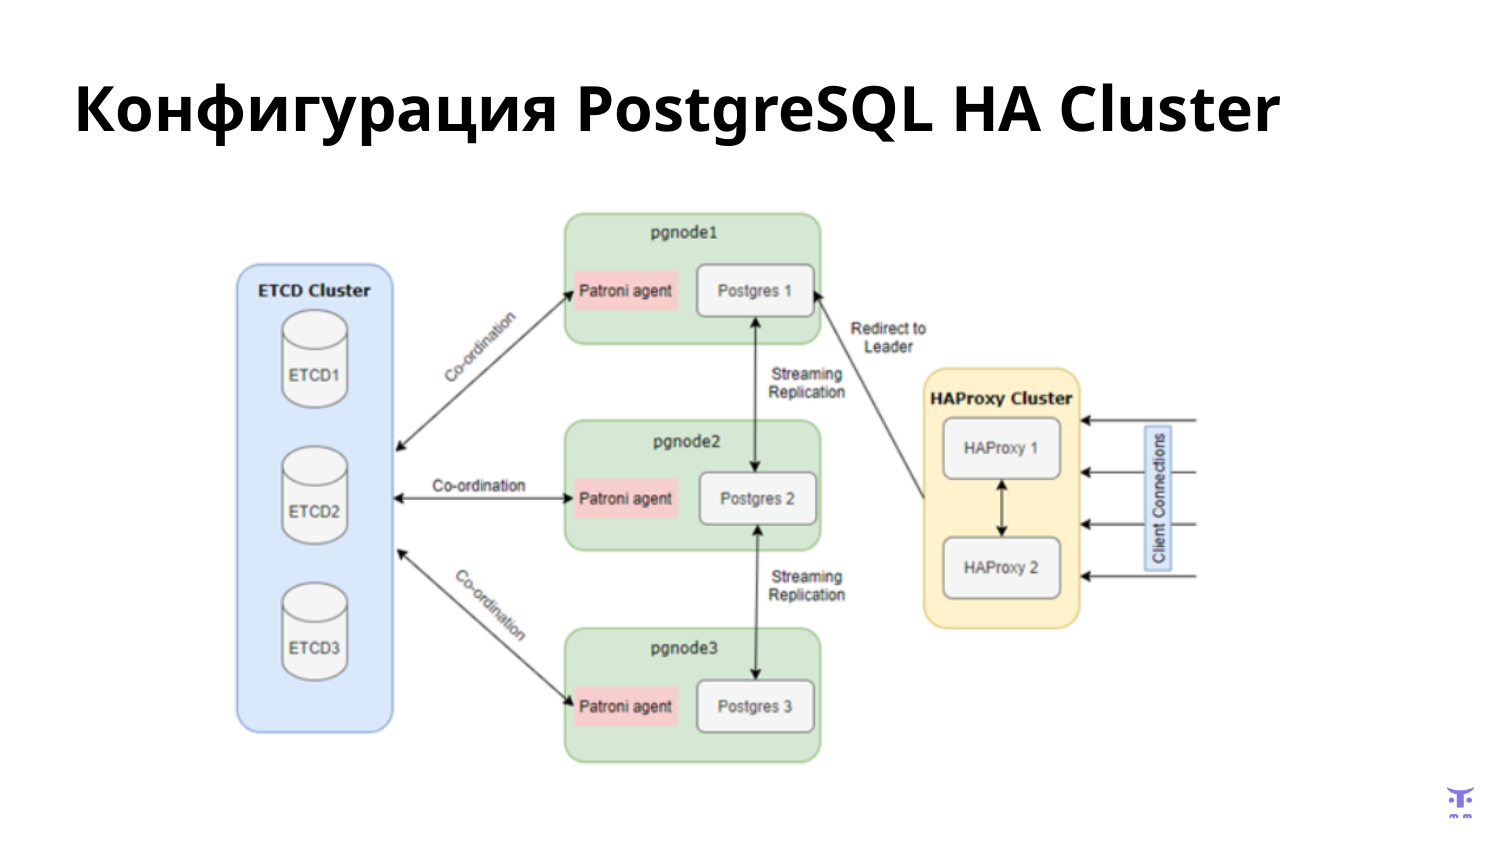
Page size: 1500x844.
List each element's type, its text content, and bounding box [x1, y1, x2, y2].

title Конфигурация PostgreSQL HA Cluster [59, 54, 1457, 156]
picture [0, 0, 1500, 844]
